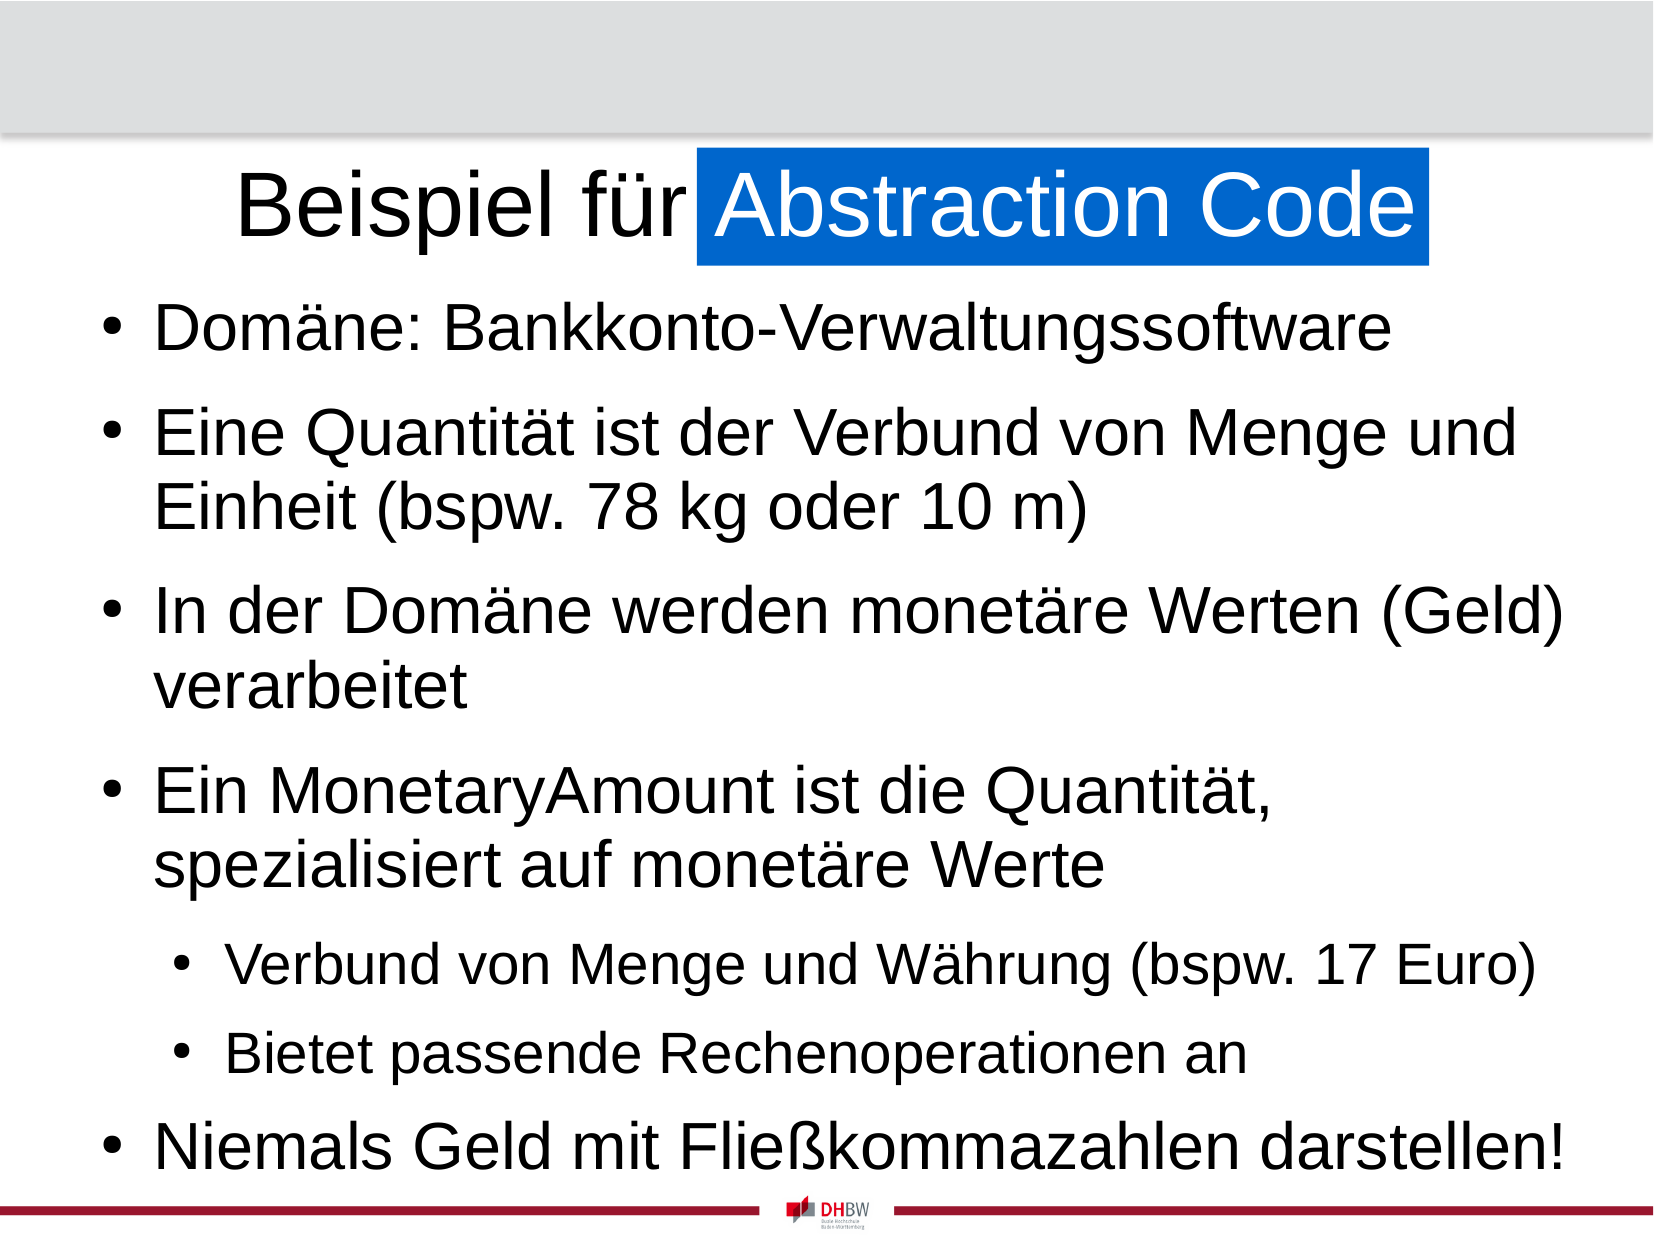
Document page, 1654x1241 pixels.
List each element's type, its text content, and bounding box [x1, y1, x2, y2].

picture [0, 1, 1654, 1237]
list Domäne: Bankkonto-Verwaltungssoftware Eine Quantität ist der Verbund von Menge und Einheit (bspw. 78 kg oder 10 m) In der Domäne werden monetäre Werten (Geld) verarbeitet Ein MonetaryAmount ist die Quantität, spezialisiert auf monetäre Werte Verbund von Menge und Währung (bspw. 17 Euro) Bietet passende Rechenoperationen an Niemals Geld mit Fließkommazahlen darstellen! [82, 290, 1571, 1184]
text_box [696, 257, 1430, 266]
title Beispiel für Abstraction Code [82, 147, 1571, 257]
